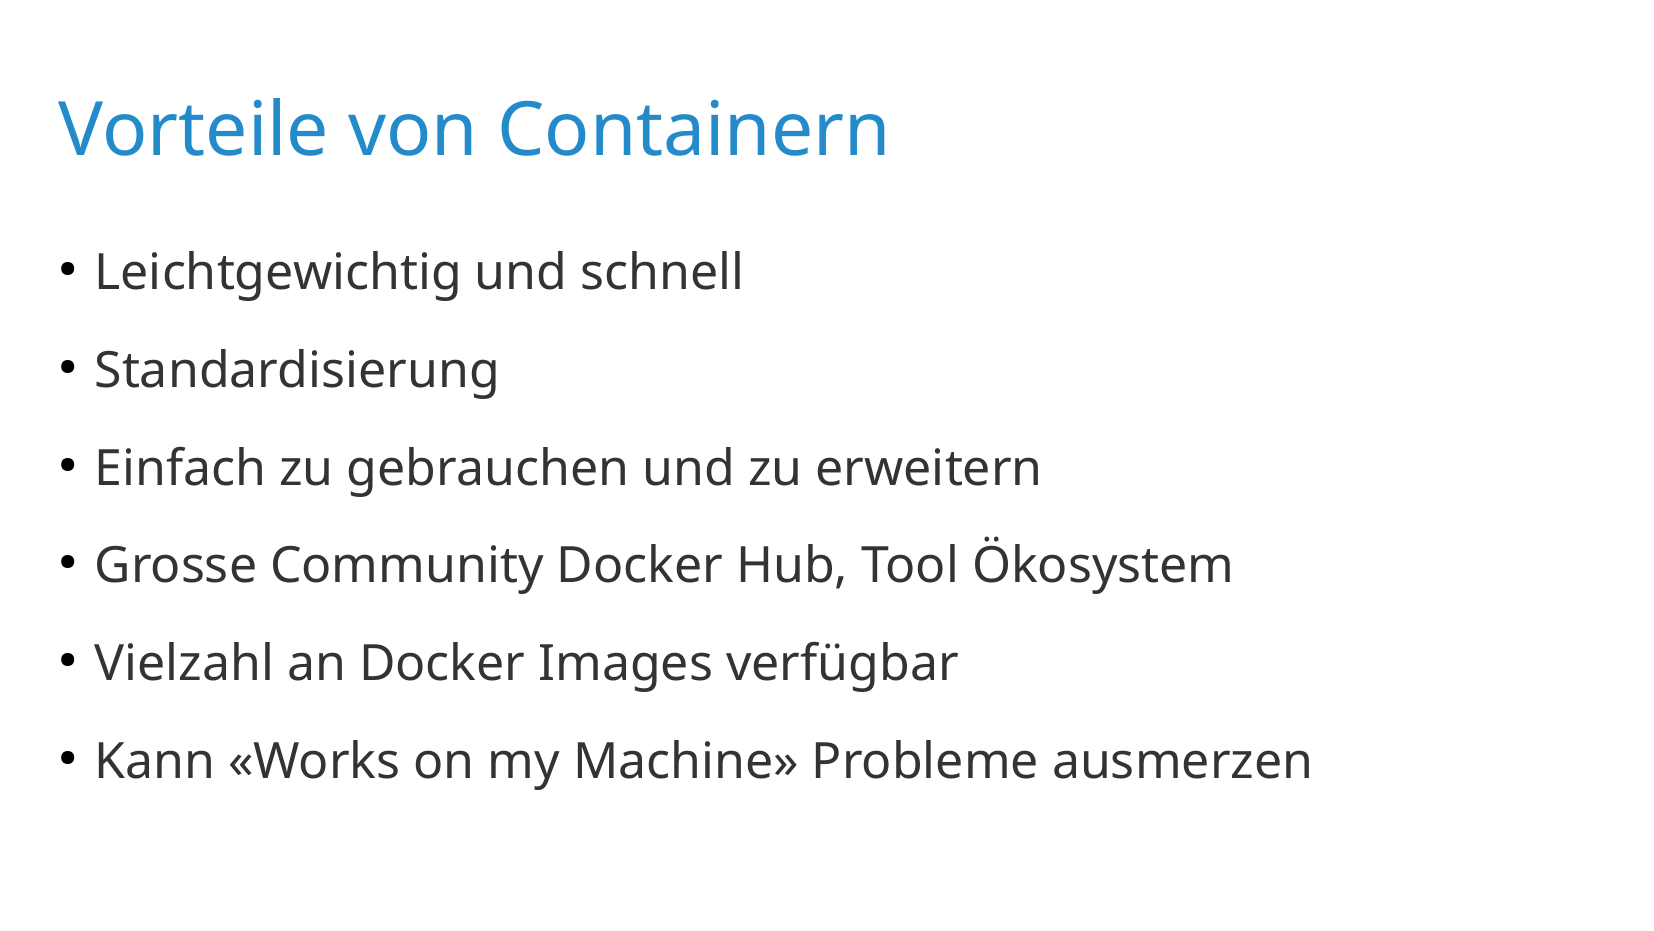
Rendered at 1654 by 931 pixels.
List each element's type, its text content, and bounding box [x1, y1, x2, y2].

list Leichtgewichtig und schnell Standardisierung Einfach zu gebrauchen und zu erweitern Grosse Community Docker Hub, Tool Ökosystem Vielzahl an Docker Images verfügbar Kann «Works on my Machine» Probleme ausmerzen [59, 236, 1595, 768]
title Vorteile von Containern [59, 59, 1595, 178]
